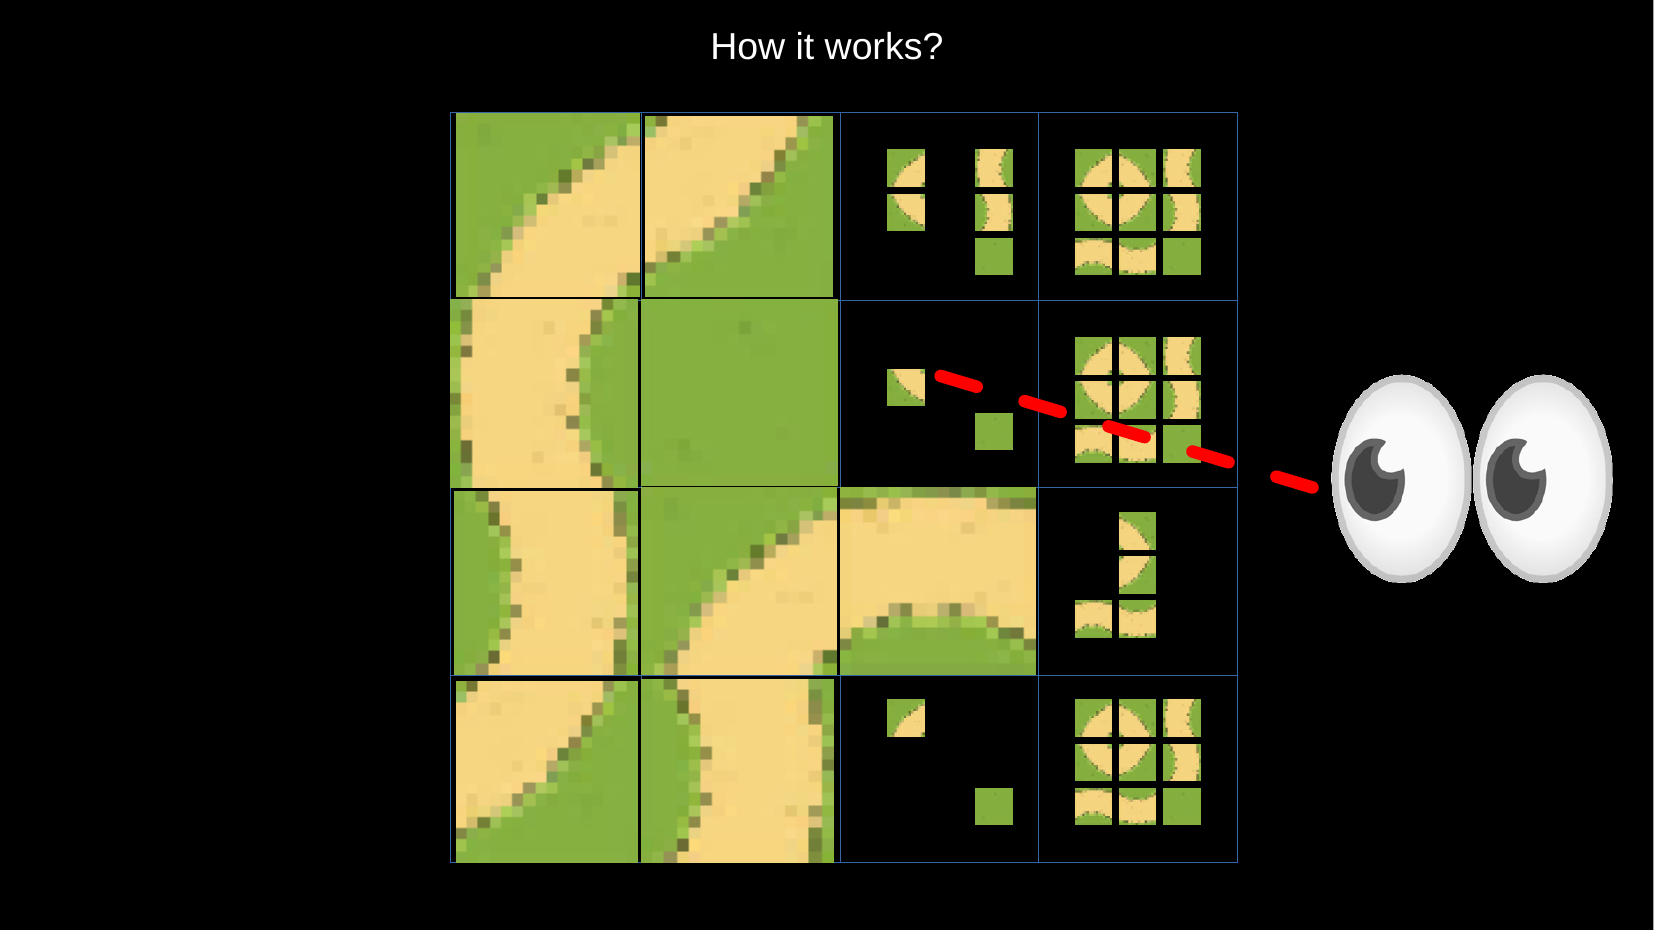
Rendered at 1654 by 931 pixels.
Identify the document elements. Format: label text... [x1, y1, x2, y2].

picture [1119, 556, 1156, 594]
picture [1163, 381, 1201, 419]
picture [456, 113, 640, 297]
picture [975, 149, 1013, 187]
picture [1075, 600, 1112, 638]
picture [975, 413, 1013, 451]
picture [1163, 788, 1201, 826]
picture [1163, 699, 1201, 737]
picture [645, 116, 833, 297]
picture [887, 149, 925, 187]
picture [975, 238, 1013, 275]
picture [641, 299, 838, 676]
picture [641, 679, 834, 863]
text_box How it works? [0, 18, 1654, 76]
picture [975, 788, 1013, 826]
picture [1163, 238, 1201, 275]
picture [1075, 699, 1112, 737]
picture [1119, 149, 1156, 187]
picture [887, 699, 925, 737]
picture [1119, 381, 1156, 419]
picture [1119, 788, 1156, 826]
picture [1163, 194, 1201, 231]
picture [1075, 337, 1112, 375]
picture [1075, 788, 1112, 826]
picture [1163, 337, 1201, 375]
picture [1163, 425, 1201, 463]
picture [1119, 744, 1156, 781]
picture [1119, 337, 1156, 375]
picture [840, 487, 1036, 676]
picture [1075, 149, 1112, 187]
picture [1075, 425, 1112, 463]
picture [1119, 600, 1156, 638]
picture [1119, 512, 1156, 550]
picture [1119, 699, 1156, 737]
picture [1331, 374, 1613, 583]
picture [1075, 381, 1112, 419]
picture [456, 681, 638, 863]
picture [975, 194, 1013, 231]
picture [1075, 238, 1112, 275]
picture [1119, 194, 1156, 231]
picture [454, 491, 638, 676]
picture [450, 299, 638, 488]
picture [887, 369, 925, 406]
picture [1163, 744, 1201, 781]
picture [1075, 194, 1112, 231]
picture [1163, 149, 1201, 187]
picture [1075, 744, 1112, 781]
picture [1119, 425, 1156, 463]
picture [1119, 238, 1156, 275]
picture [887, 194, 925, 231]
